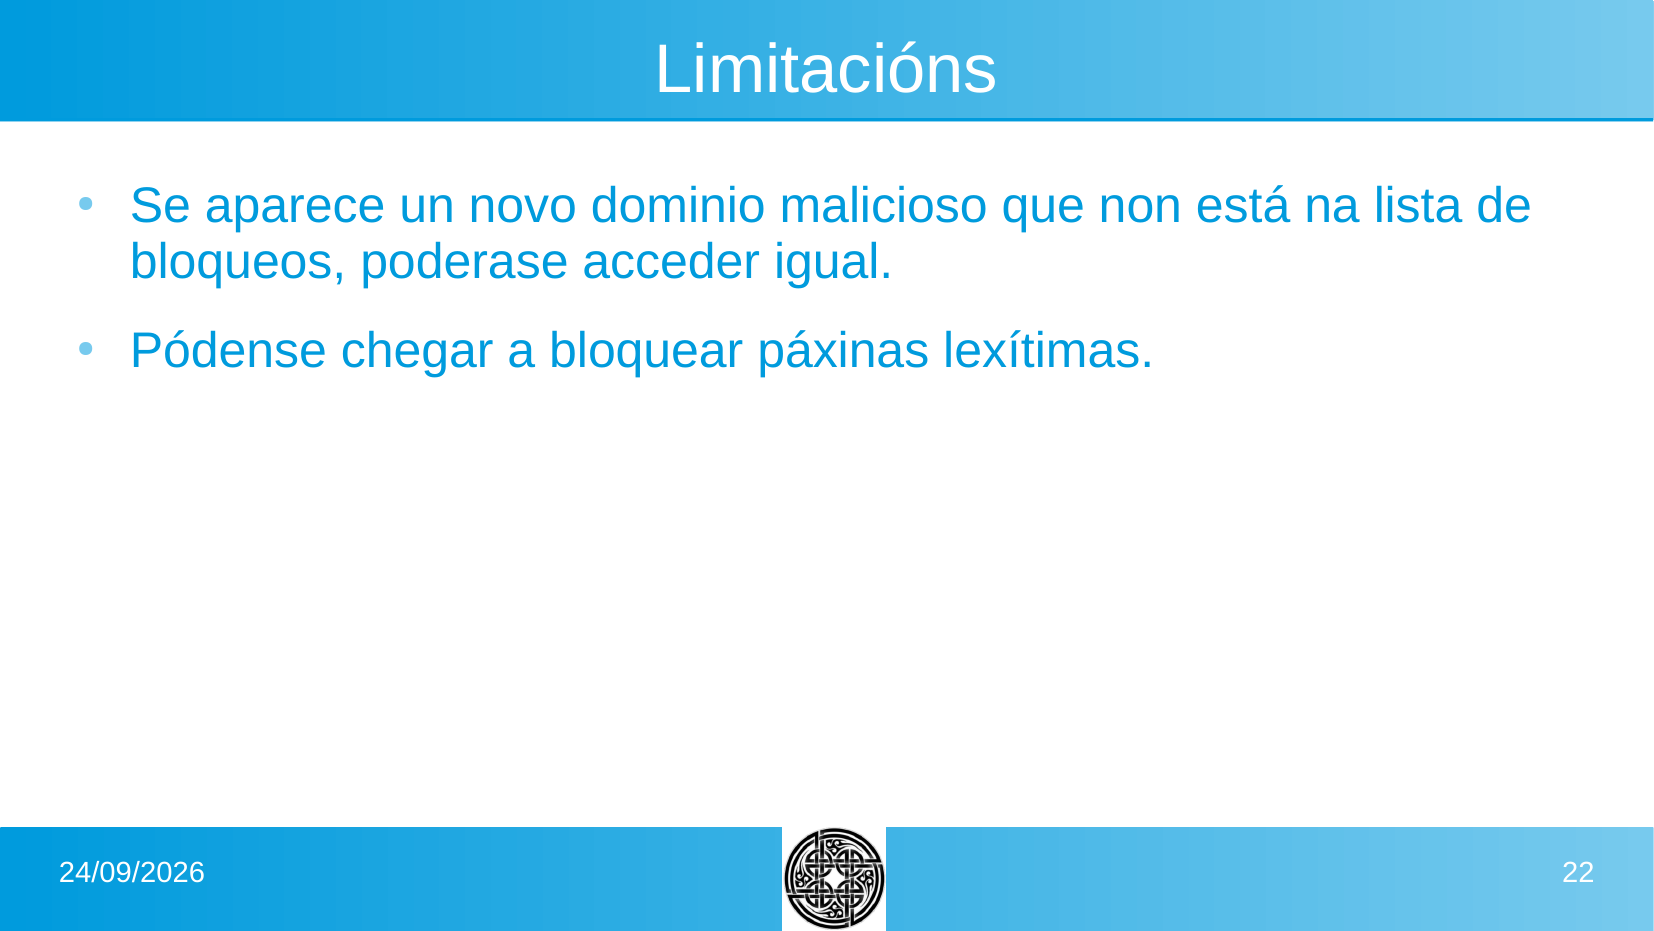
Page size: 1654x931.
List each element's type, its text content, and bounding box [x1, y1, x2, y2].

list Se aparece un novo dominio malicioso que non está na lista de bloqueos, poderase acceder igual. Pódense chegar a bloquear páxinas lexítimas. [59, 177, 1595, 768]
picture [782, 826, 886, 931]
title Limitacións [59, 29, 1595, 108]
